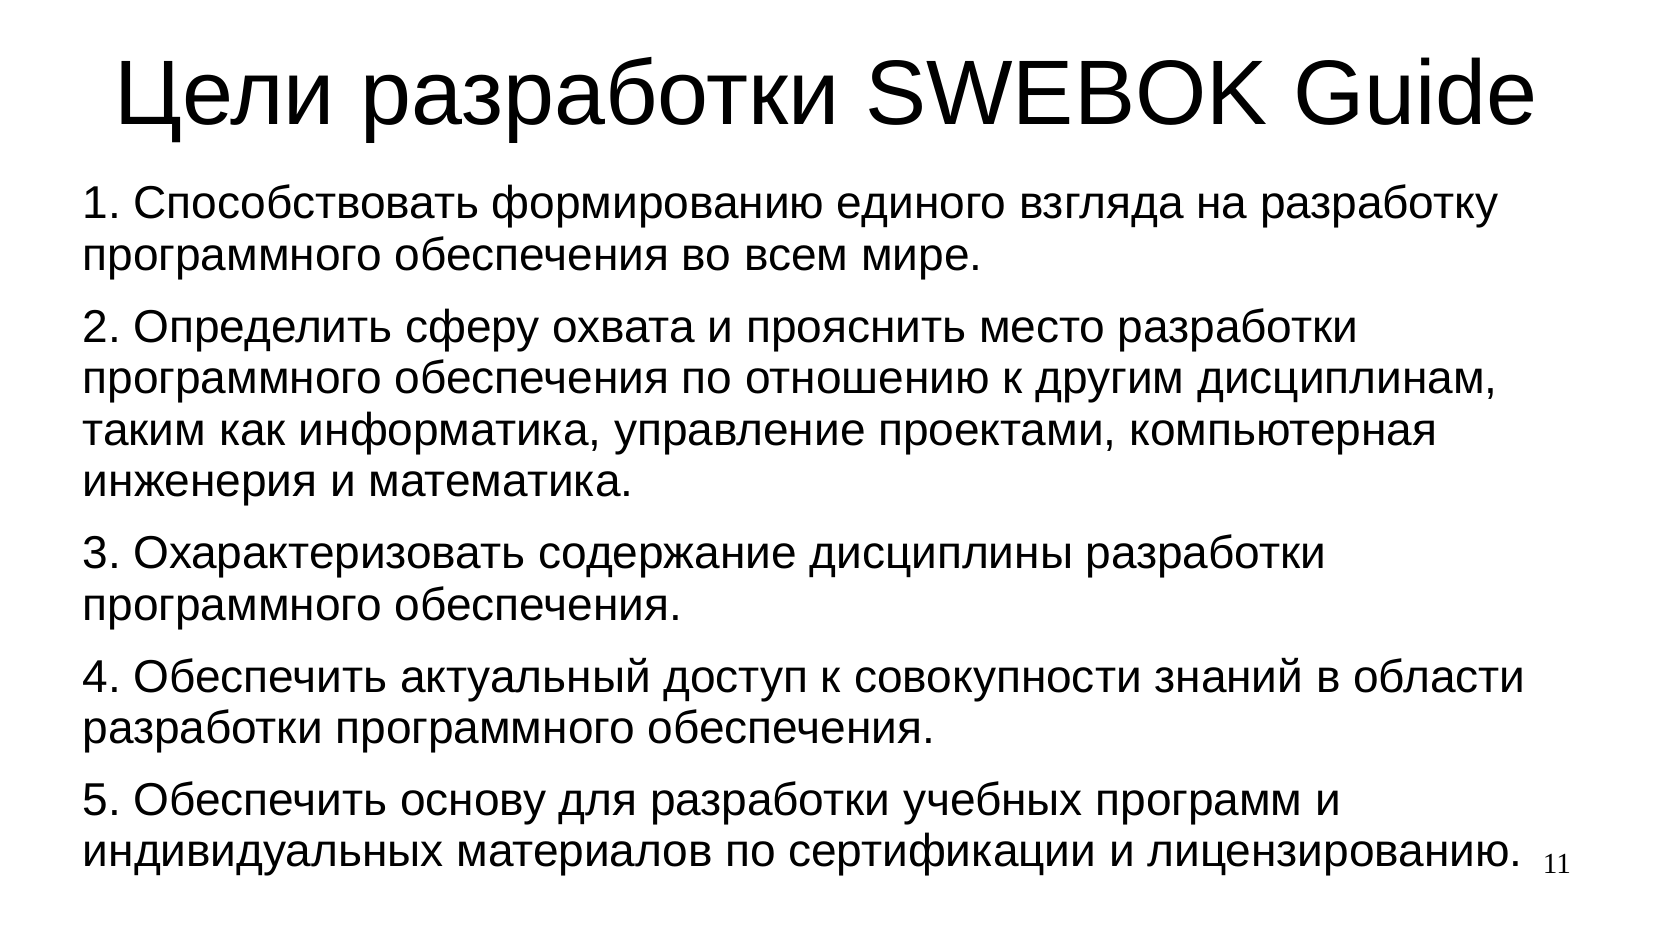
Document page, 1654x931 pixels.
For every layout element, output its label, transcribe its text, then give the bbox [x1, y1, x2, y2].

list 1. Способствовать формированию единого взгляда на разработку программного обеспечения во всем мире. 2. Определить сферу охвата и прояснить место разработки программного обеспечения по отношению к другим дисциплинам, таким как информатика, управление проектами, компьютерная инженерия и математика. 3. Охарактеризовать содержание дисциплины разработки программного обеспечения. 4. Обеспечить актуальный доступ к совокупности знаний в области разработки программного обеспечения. 5. Обеспечить основу для разработки учебных программ и индивидуальных материалов по сертификации и лицензированию. [82, 177, 1571, 886]
title Цели разработки SWEBOK Guide [82, 37, 1571, 148]
